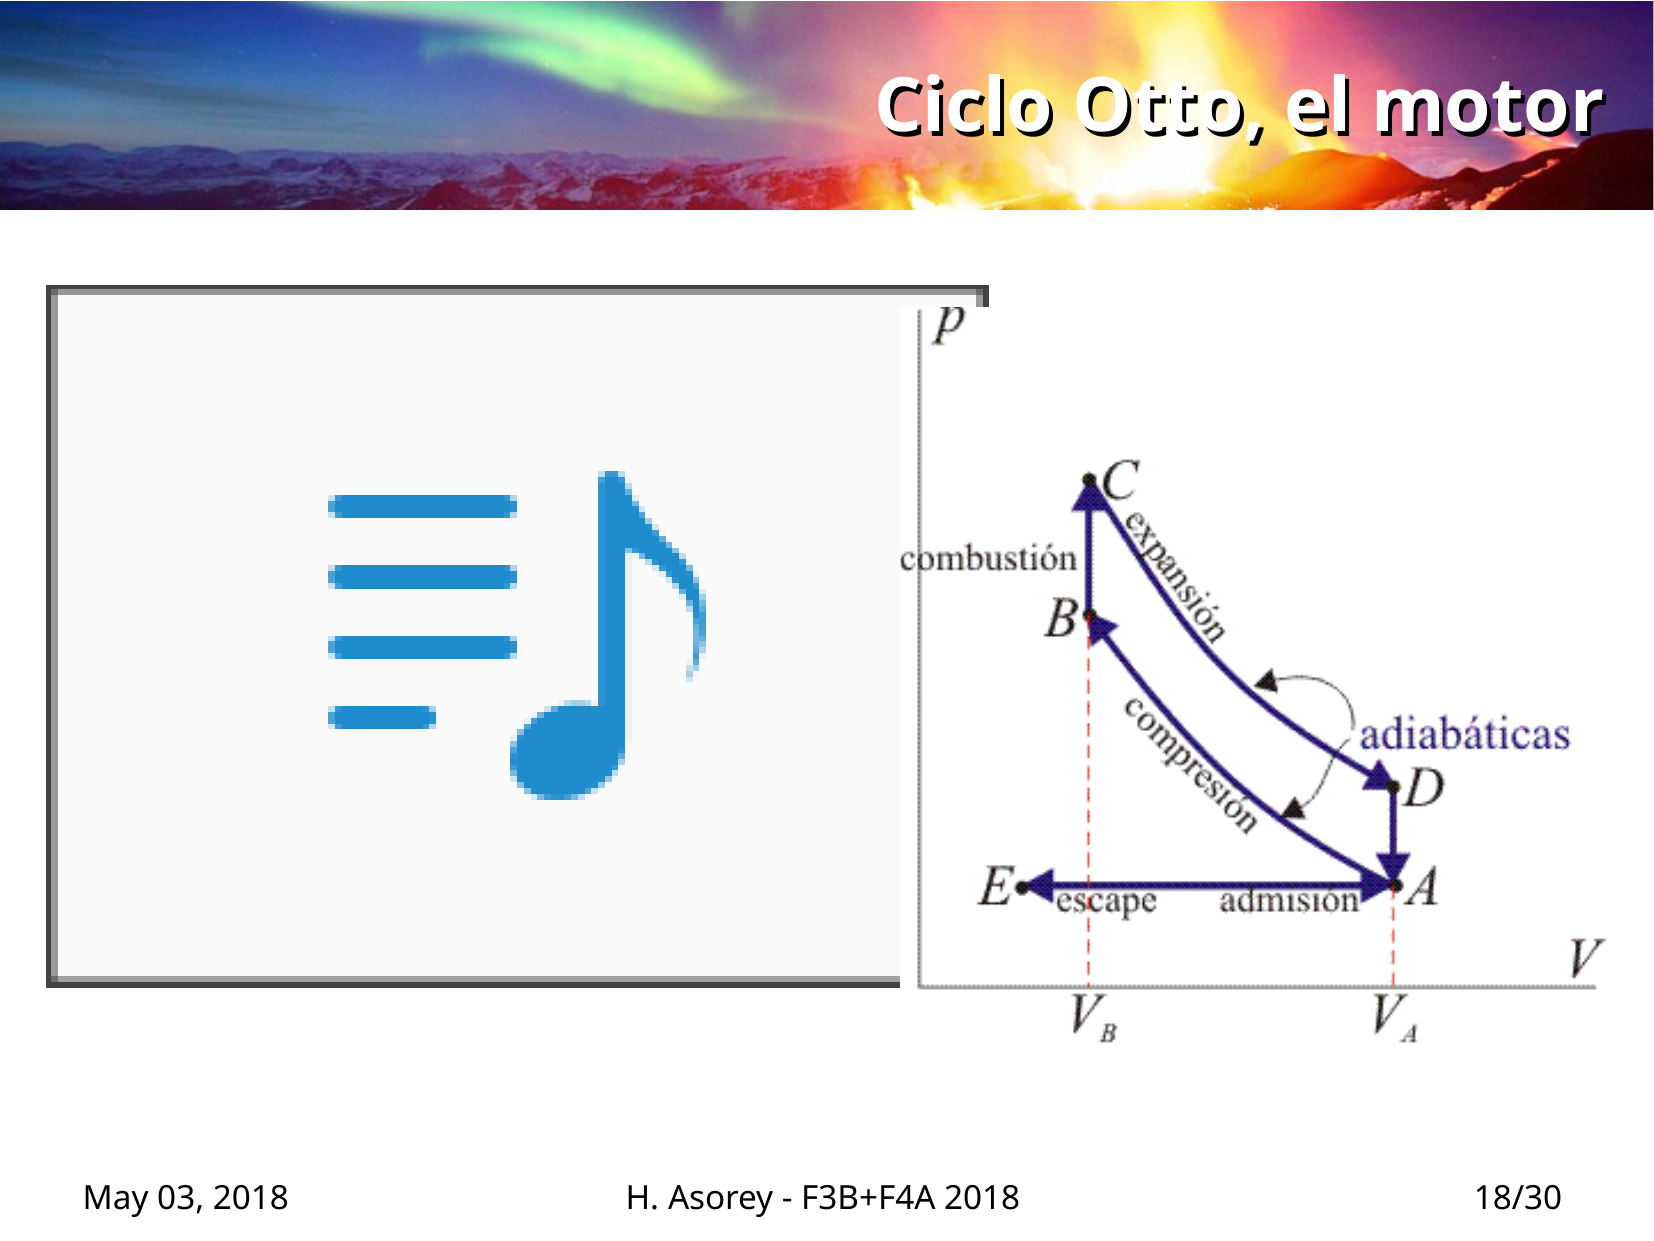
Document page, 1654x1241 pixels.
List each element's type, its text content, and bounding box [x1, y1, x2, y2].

picture [900, 307, 1606, 1045]
text_box [45, 284, 991, 989]
title Ciclo Otto, el motor [45, 15, 1606, 191]
picture [0, 1, 1654, 210]
